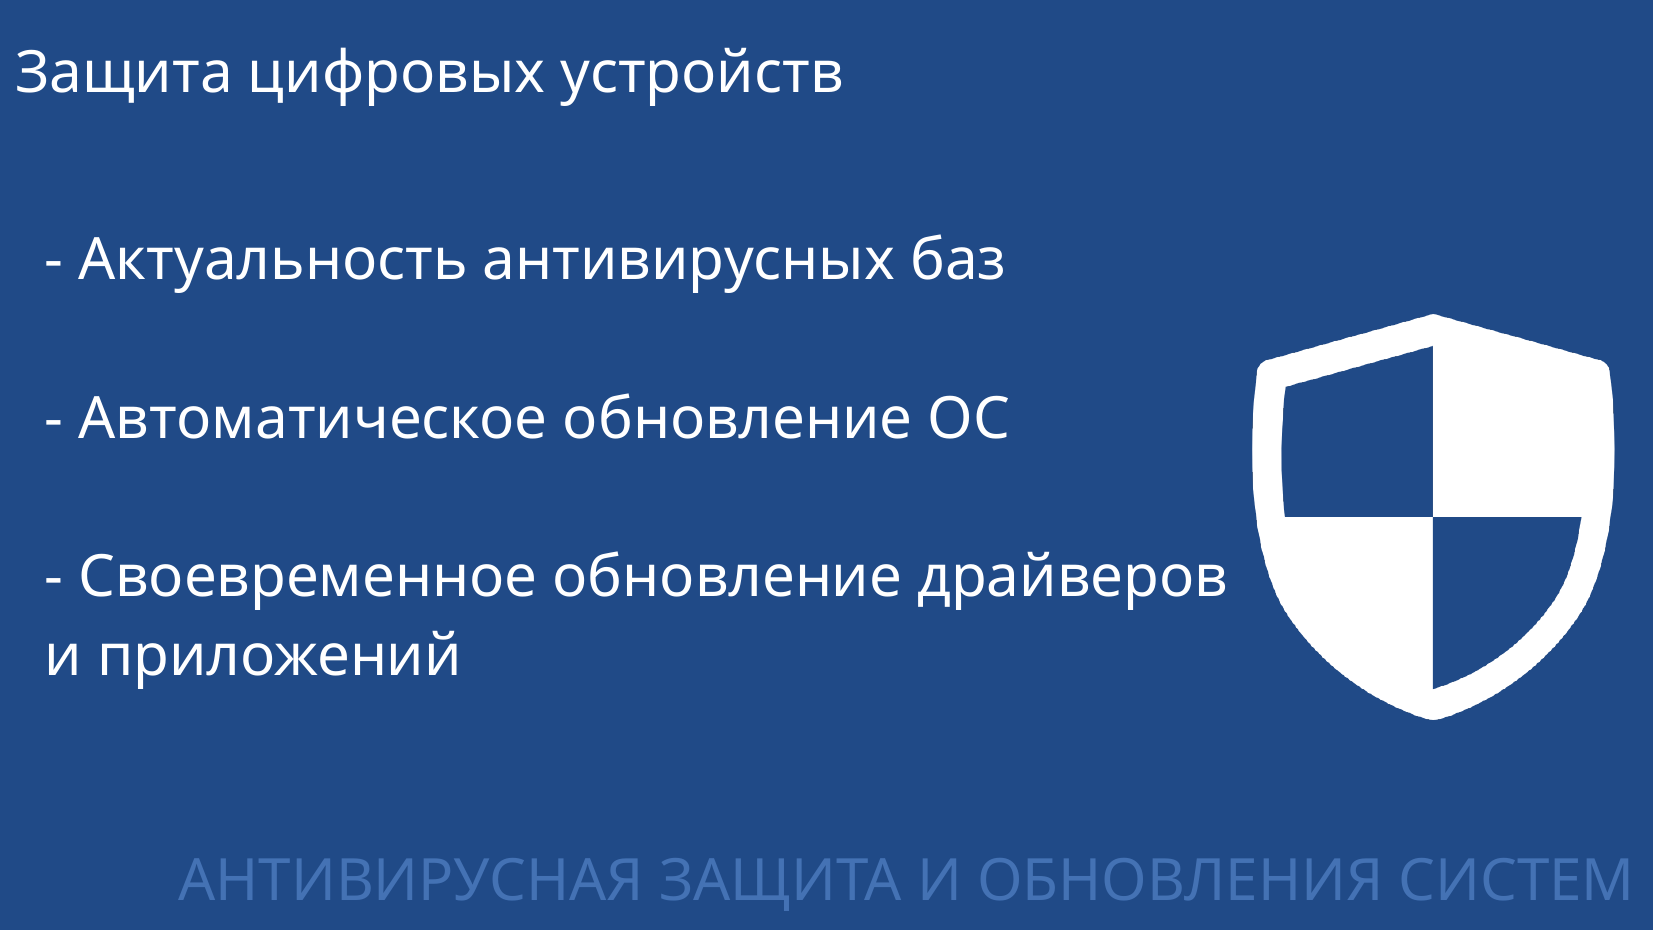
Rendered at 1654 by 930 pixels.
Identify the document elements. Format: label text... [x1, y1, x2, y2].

text_box - Актуальность антивирусных баз - Автоматическое обновление ОС - Своевременное обновление драйверов и приложений [30, 209, 1246, 747]
picture [1230, 314, 1636, 721]
text_box АНТИВИРУСНАЯ ЗАЩИТА И ОБНОВЛЕНИЯ СИСТЕМ [0, 825, 1651, 930]
text_box Защита цифровых устройств [0, 0, 1653, 141]
